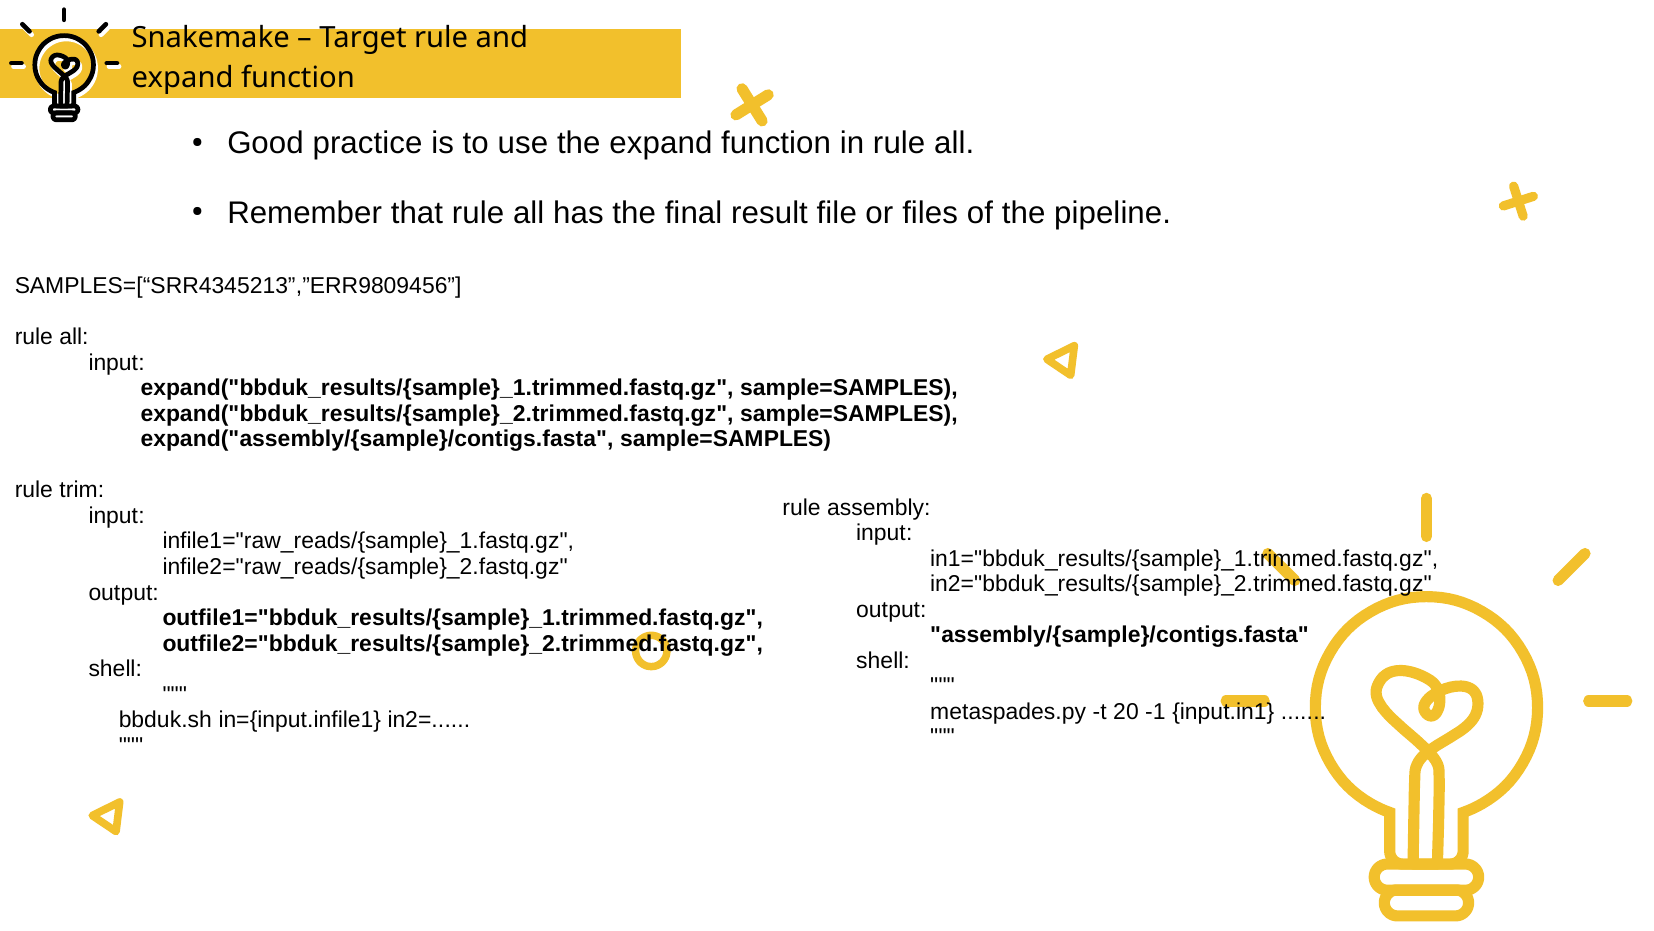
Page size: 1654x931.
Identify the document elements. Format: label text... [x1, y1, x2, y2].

text_box Good practice is to use the expand function in rule all. Remember that rule all has the final result file or files of the pipeline. [177, 118, 1270, 238]
title Snakemake – Target rule and expand function [131, 16, 578, 97]
text_box SAMPLES=[“SRR4345213”,”ERR9809456”] rule all: input: expand("bbduk_results/{sample}_1.trimmed.fastq.gz", sample=SAMPLES), expand("bbduk_results/{sample}_2.trimmed.fastq.gz", sample=SAMPLES), expand("assembly/{sample}/contigs.fasta", sample=SAMPLES) rule trim: input: infile1="raw_reads/{sample}_1.fastq.gz", infile2="raw_reads/{sample}_2.fastq.gz" output: outfile1="bbduk_results/{sample}_1.trimmed.fastq.gz", outfile2="bbduk_results/{sample}_2.trimmed.fastq.gz", shell: """ bbduk.sh in={input.infile1} in2=...... """ [0, 265, 975, 893]
text_box rule assembly: input: in1="bbduk_results/{sample}_1.trimmed.fastq.gz", in2="bbduk_results/{sample}_2.trimmed.fastq.gz" output: "assembly/{sample}/contigs.fasta" shell: """ metaspades.py -t 20 -1 {input.in1} ....... """ [767, 486, 1654, 931]
